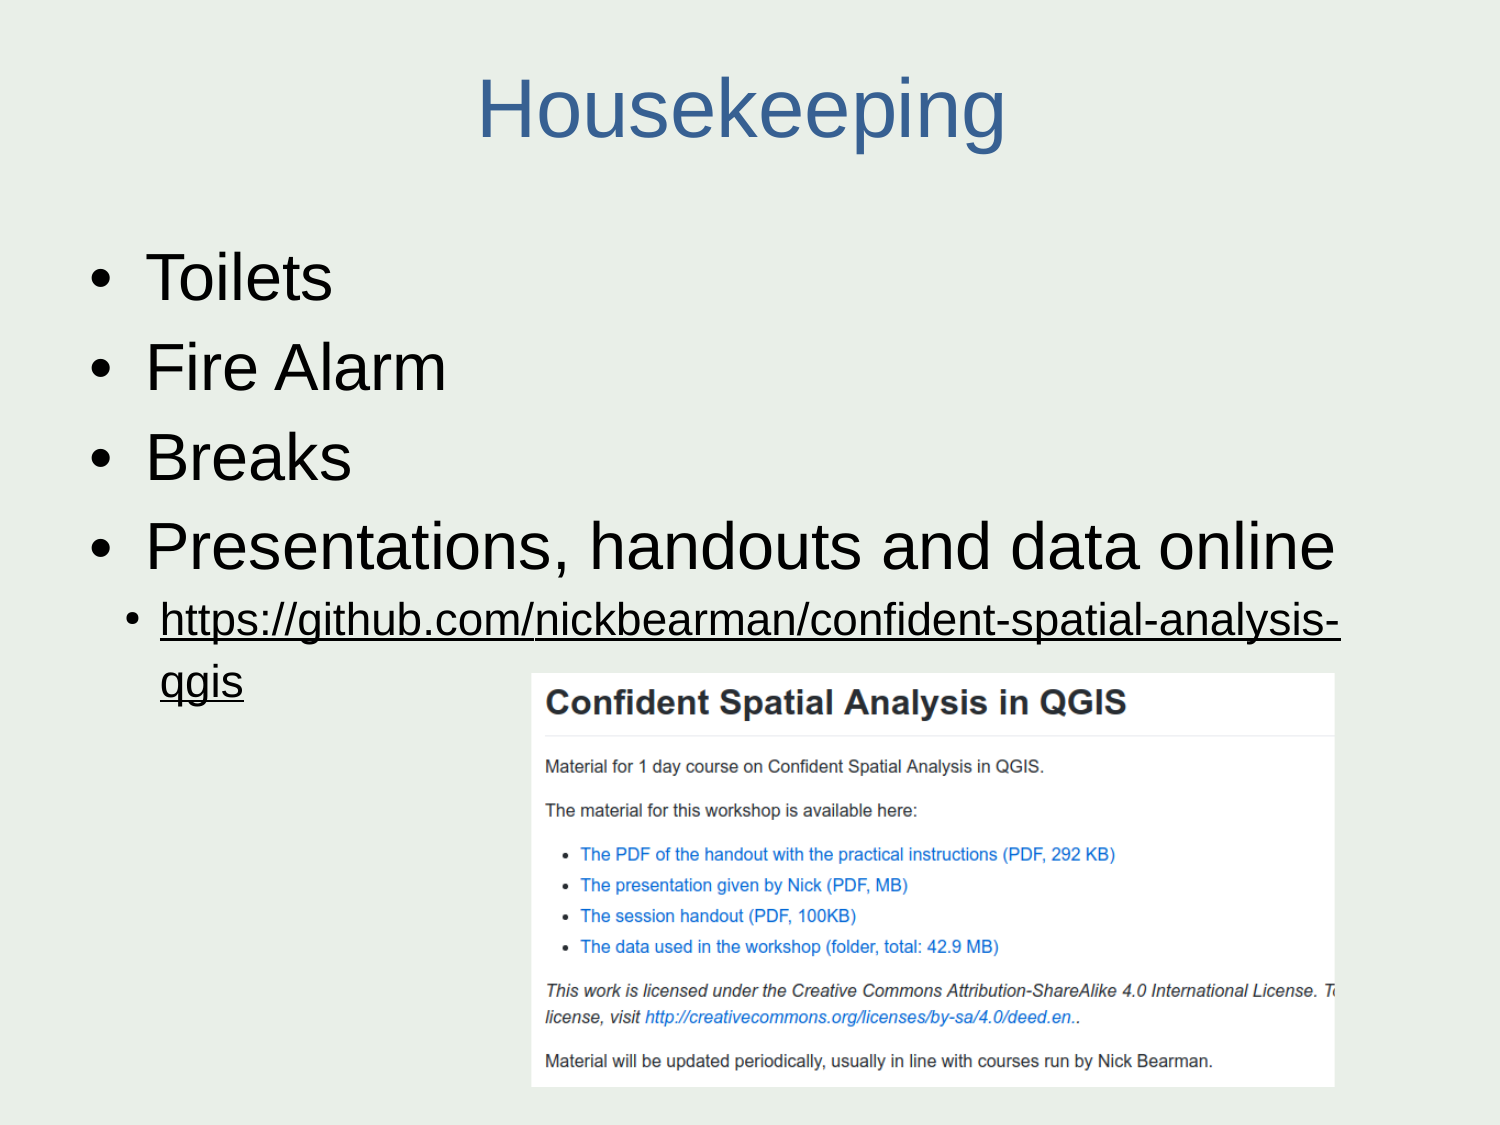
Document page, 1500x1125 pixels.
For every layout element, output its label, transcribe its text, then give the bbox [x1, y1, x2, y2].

title Housekeeping [67, 47, 1418, 178]
picture [531, 673, 1335, 1087]
text_box Toilets Fire Alarm Breaks Presentations, handouts and data online https://github.com/nickbearman/confident-spatial-analysis-qgis [74, 217, 1371, 1010]
